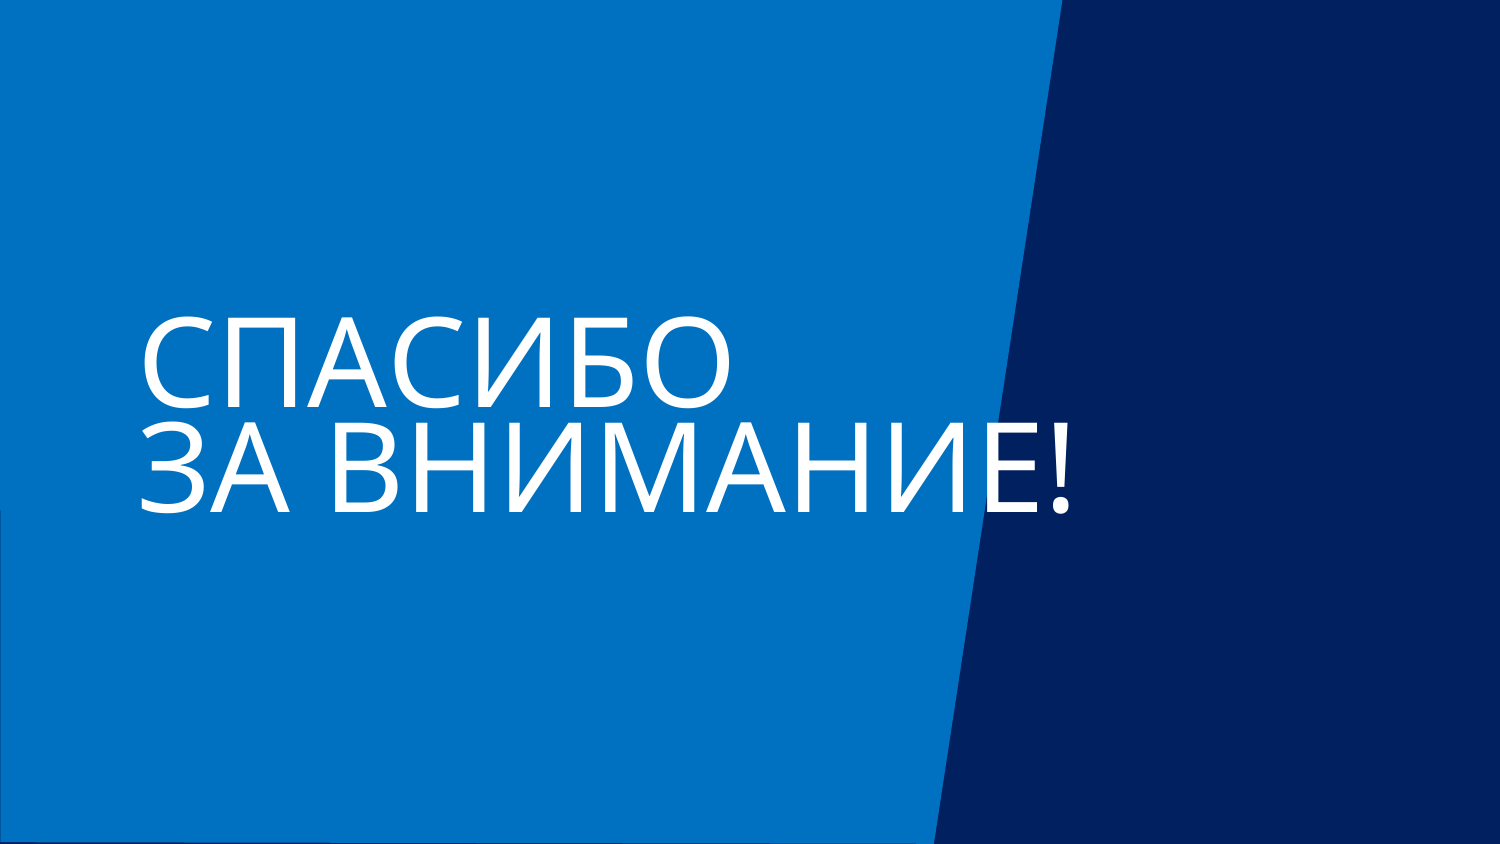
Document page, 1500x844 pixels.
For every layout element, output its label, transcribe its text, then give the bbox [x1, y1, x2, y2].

text_box [0, 0, 1500, 844]
text_box СПАСИБО ЗА ВНИМАНИЕ! [137, 250, 1375, 538]
